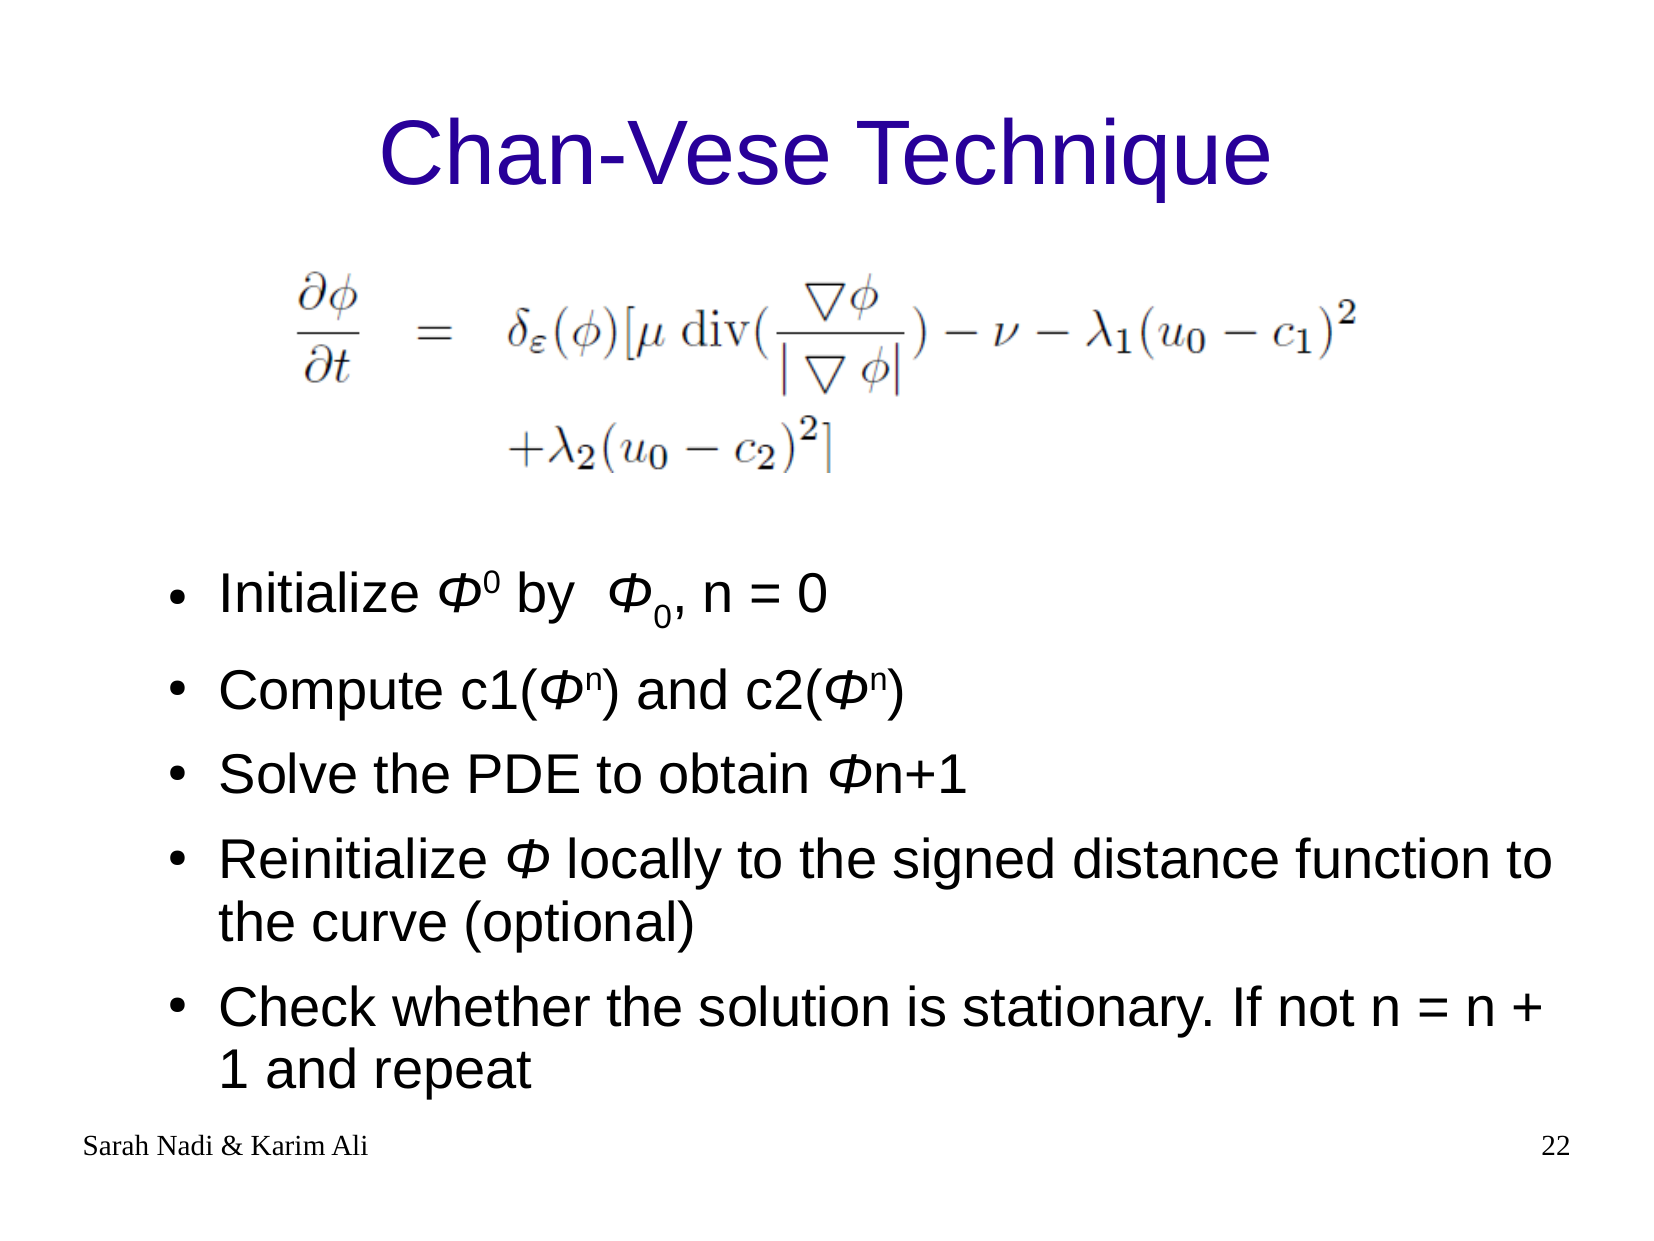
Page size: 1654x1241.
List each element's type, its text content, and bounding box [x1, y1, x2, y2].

list Initialize Φ0 by Φ0, n = 0 Compute c1(Φn) and c2(Φn) Solve the PDE to obtain Φn+1 Reinitialize Φ locally to the signed distance function to the curve (optional) Check whether the solution is stationary. If not n = n + 1 and repeat [82, 290, 1571, 1109]
title Chan-Vese Technique [82, 49, 1571, 257]
picture [289, 265, 1364, 473]
